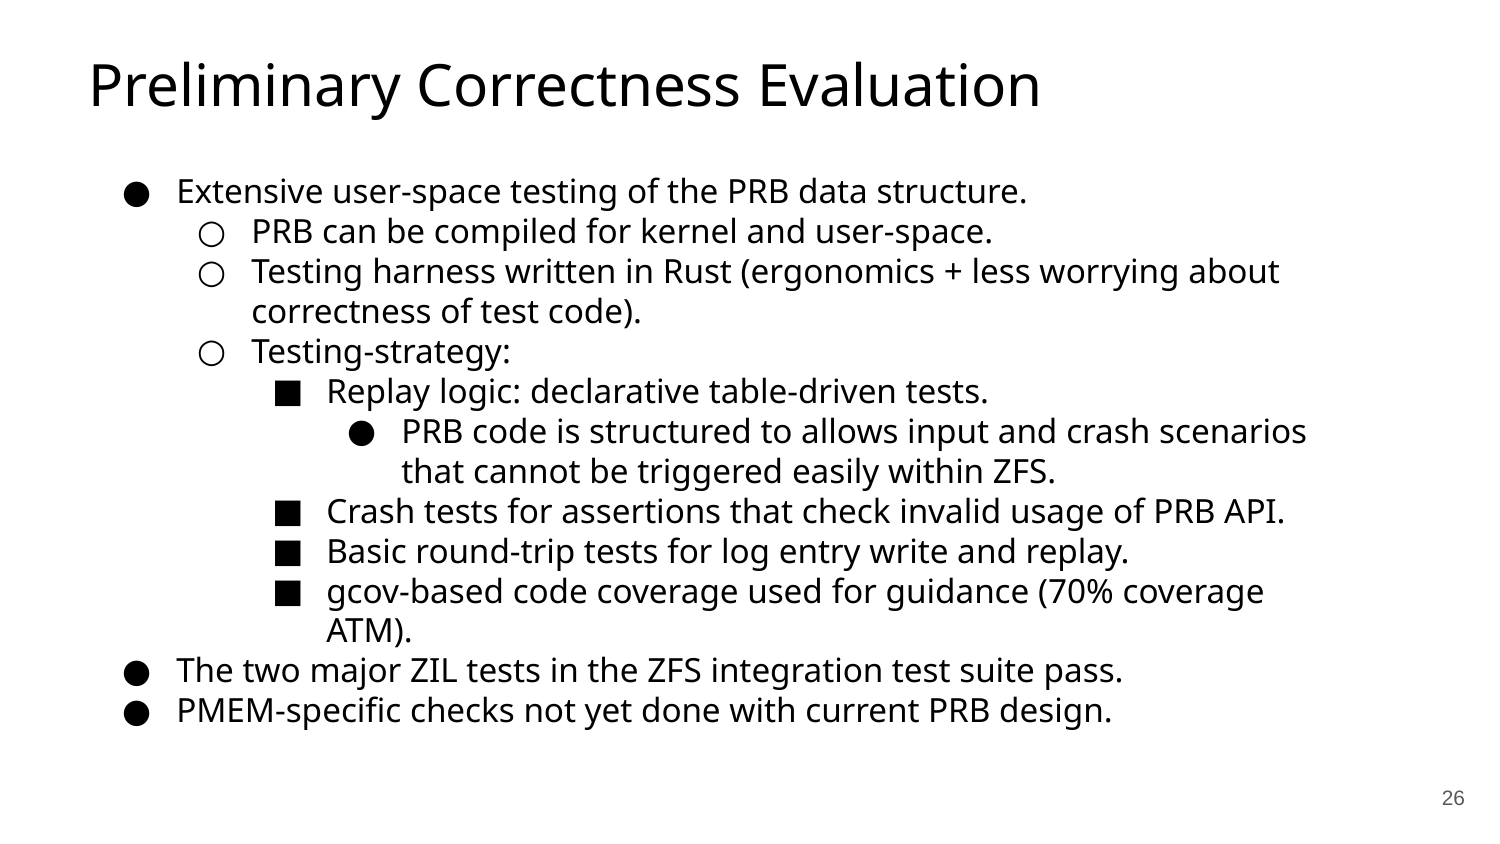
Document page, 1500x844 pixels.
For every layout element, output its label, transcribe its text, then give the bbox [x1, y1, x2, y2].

slide_number <number> [1389, 764, 1480, 830]
text_box Extensive user-space testing of the PRB data structure. PRB can be compiled for kernel and user-space. Testing harness written in Rust (ergonomics + less worrying about correctness of test code). Testing-strategy: Replay logic: declarative table-driven tests. PRB code is structured to allows input and crash scenarios that cannot be triggered easily within ZFS. Crash tests for assertions that check invalid usage of PRB API. Basic round-trip tests for log entry write and replay. gcov-based code coverage used for guidance (70% coverage ATM). The two major ZIL tests in the ZFS integration test suite pass. PMEM-specific checks not yet done with current PRB design. [86, 155, 1369, 753]
title Preliminary Correctness Evaluation [73, 33, 1439, 165]
